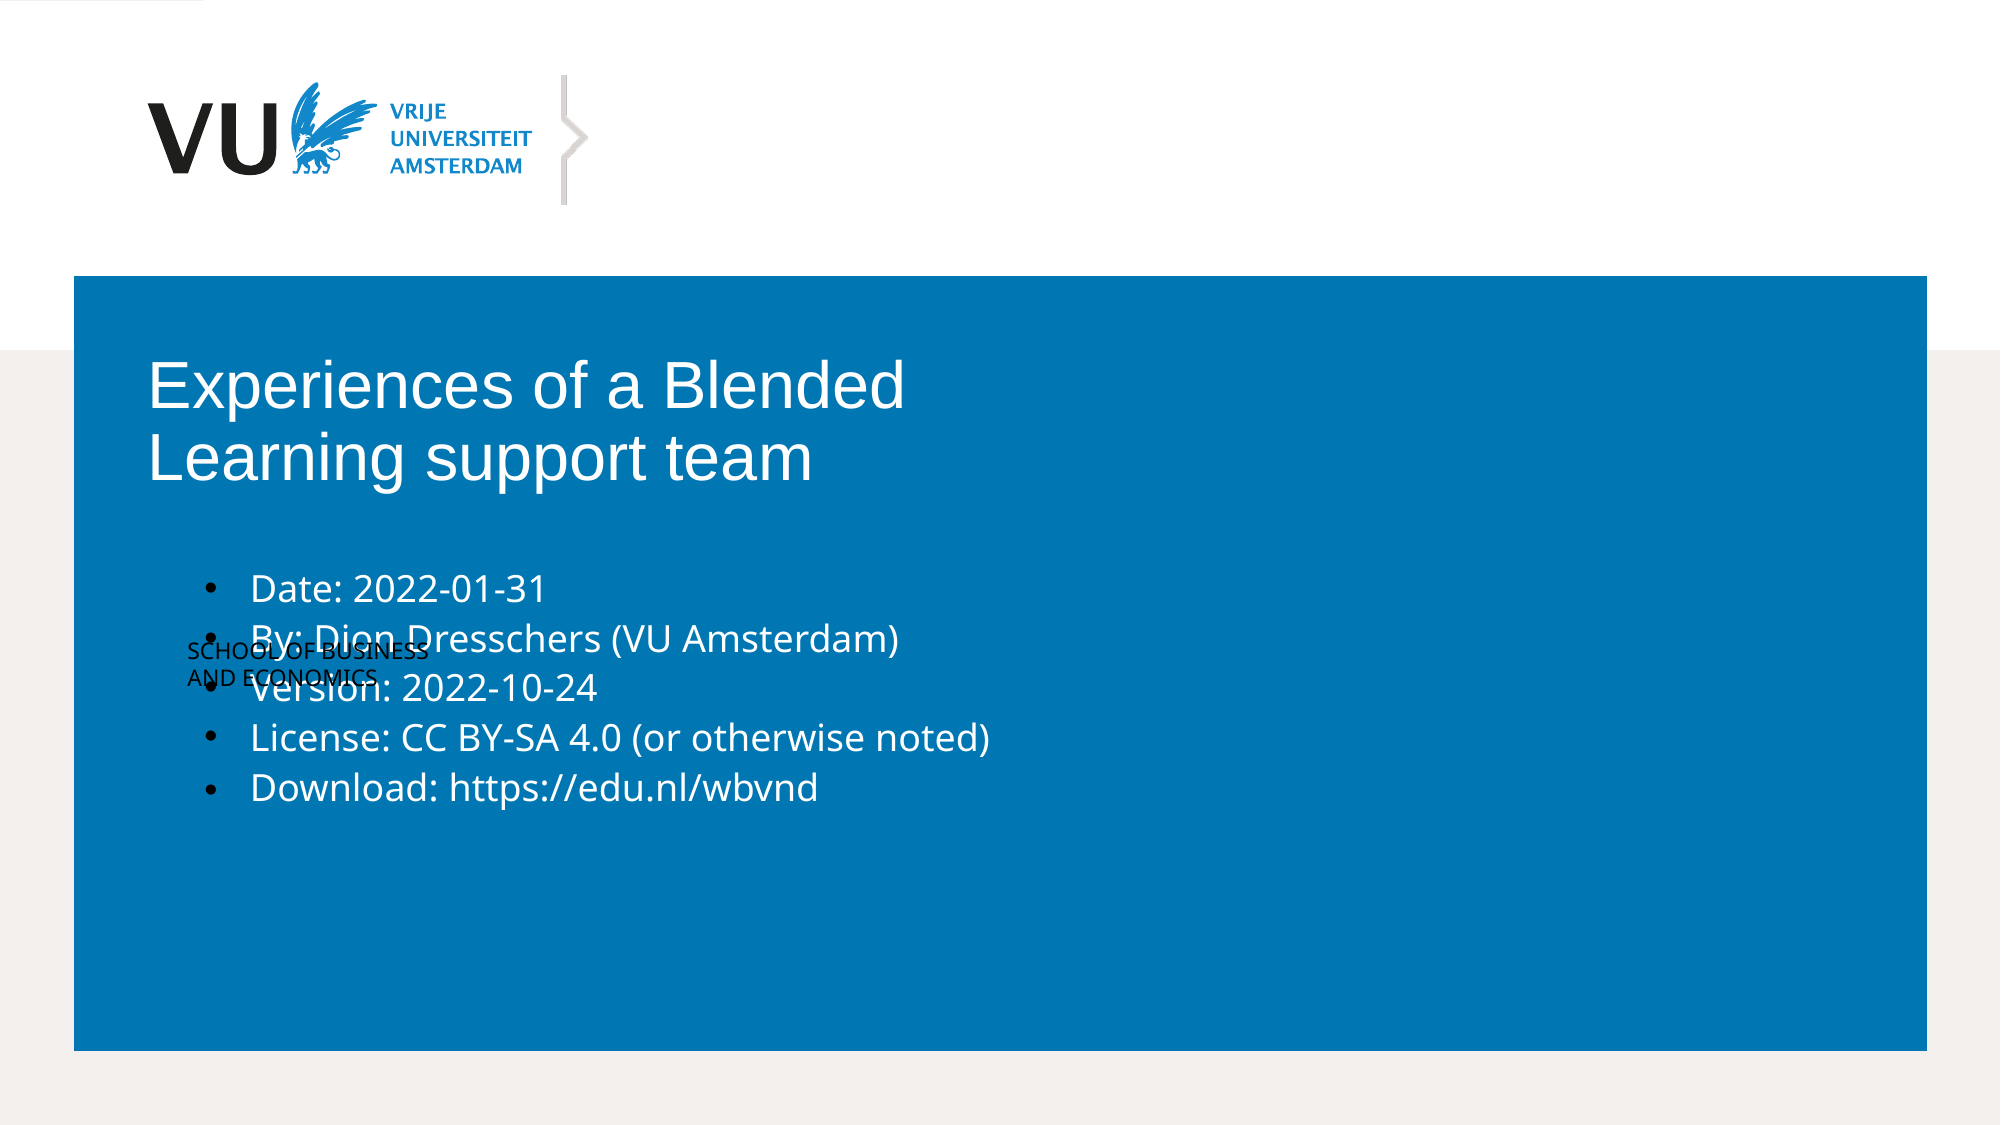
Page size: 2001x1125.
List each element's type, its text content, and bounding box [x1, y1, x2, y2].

list Experiences of a Blended Learning support team Date: 2022-01-31 By: Dion Dresschers (VU Amsterdam) Version: 2022-10-24 License: CC BY-SA 4.0 (or otherwise noted) Download: https://edu.nl/wbvnd [147, 350, 1001, 978]
list School of business and economics [561, 74, 1038, 204]
